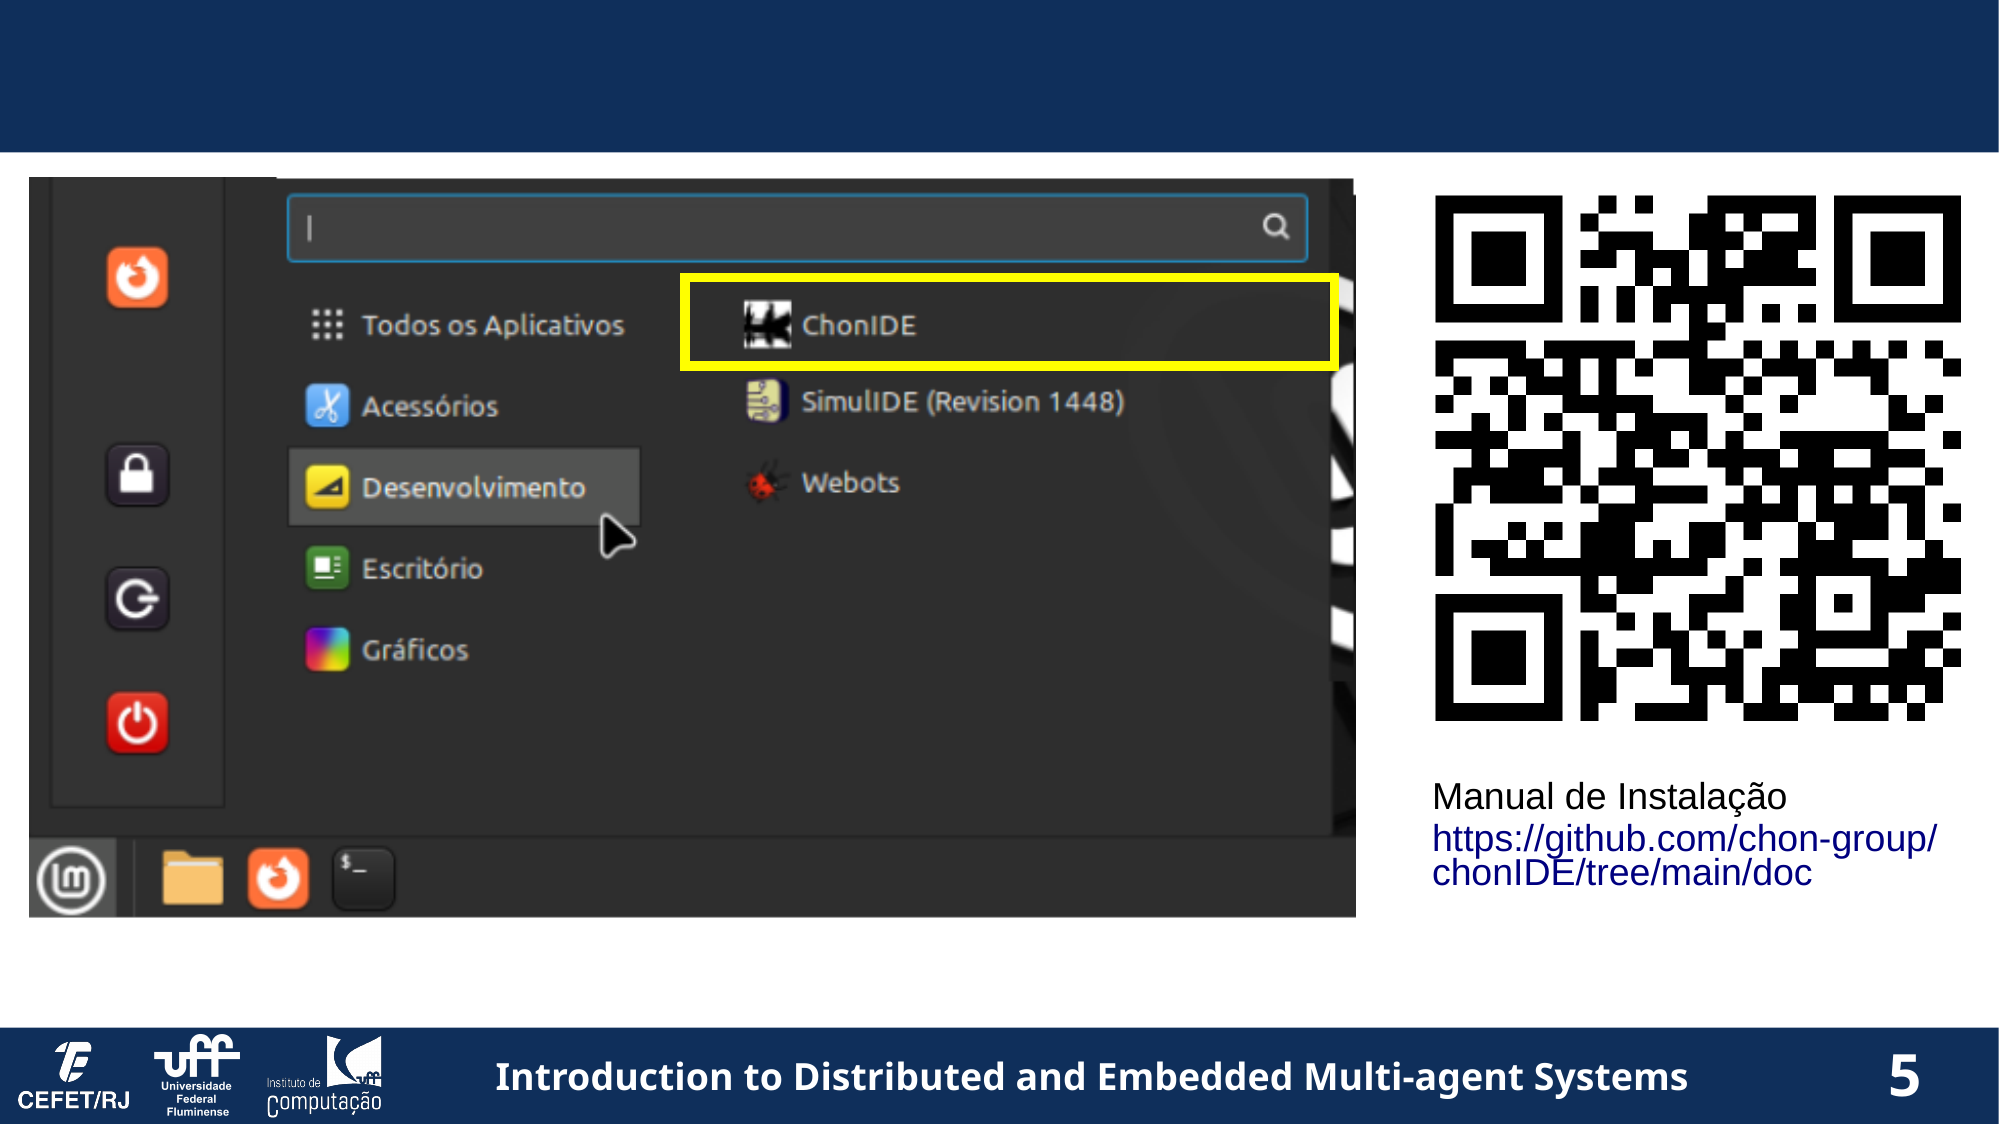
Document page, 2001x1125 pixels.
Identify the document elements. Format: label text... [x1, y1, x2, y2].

text_box Manual de Instalaçãohttps://github.com/chon-group/chonIDE/tree/main/doc [1417, 767, 1961, 975]
picture [29, 177, 1356, 926]
picture [265, 1033, 383, 1118]
picture [153, 1033, 241, 1121]
picture [18, 1021, 129, 1125]
picture [1417, 177, 1979, 739]
